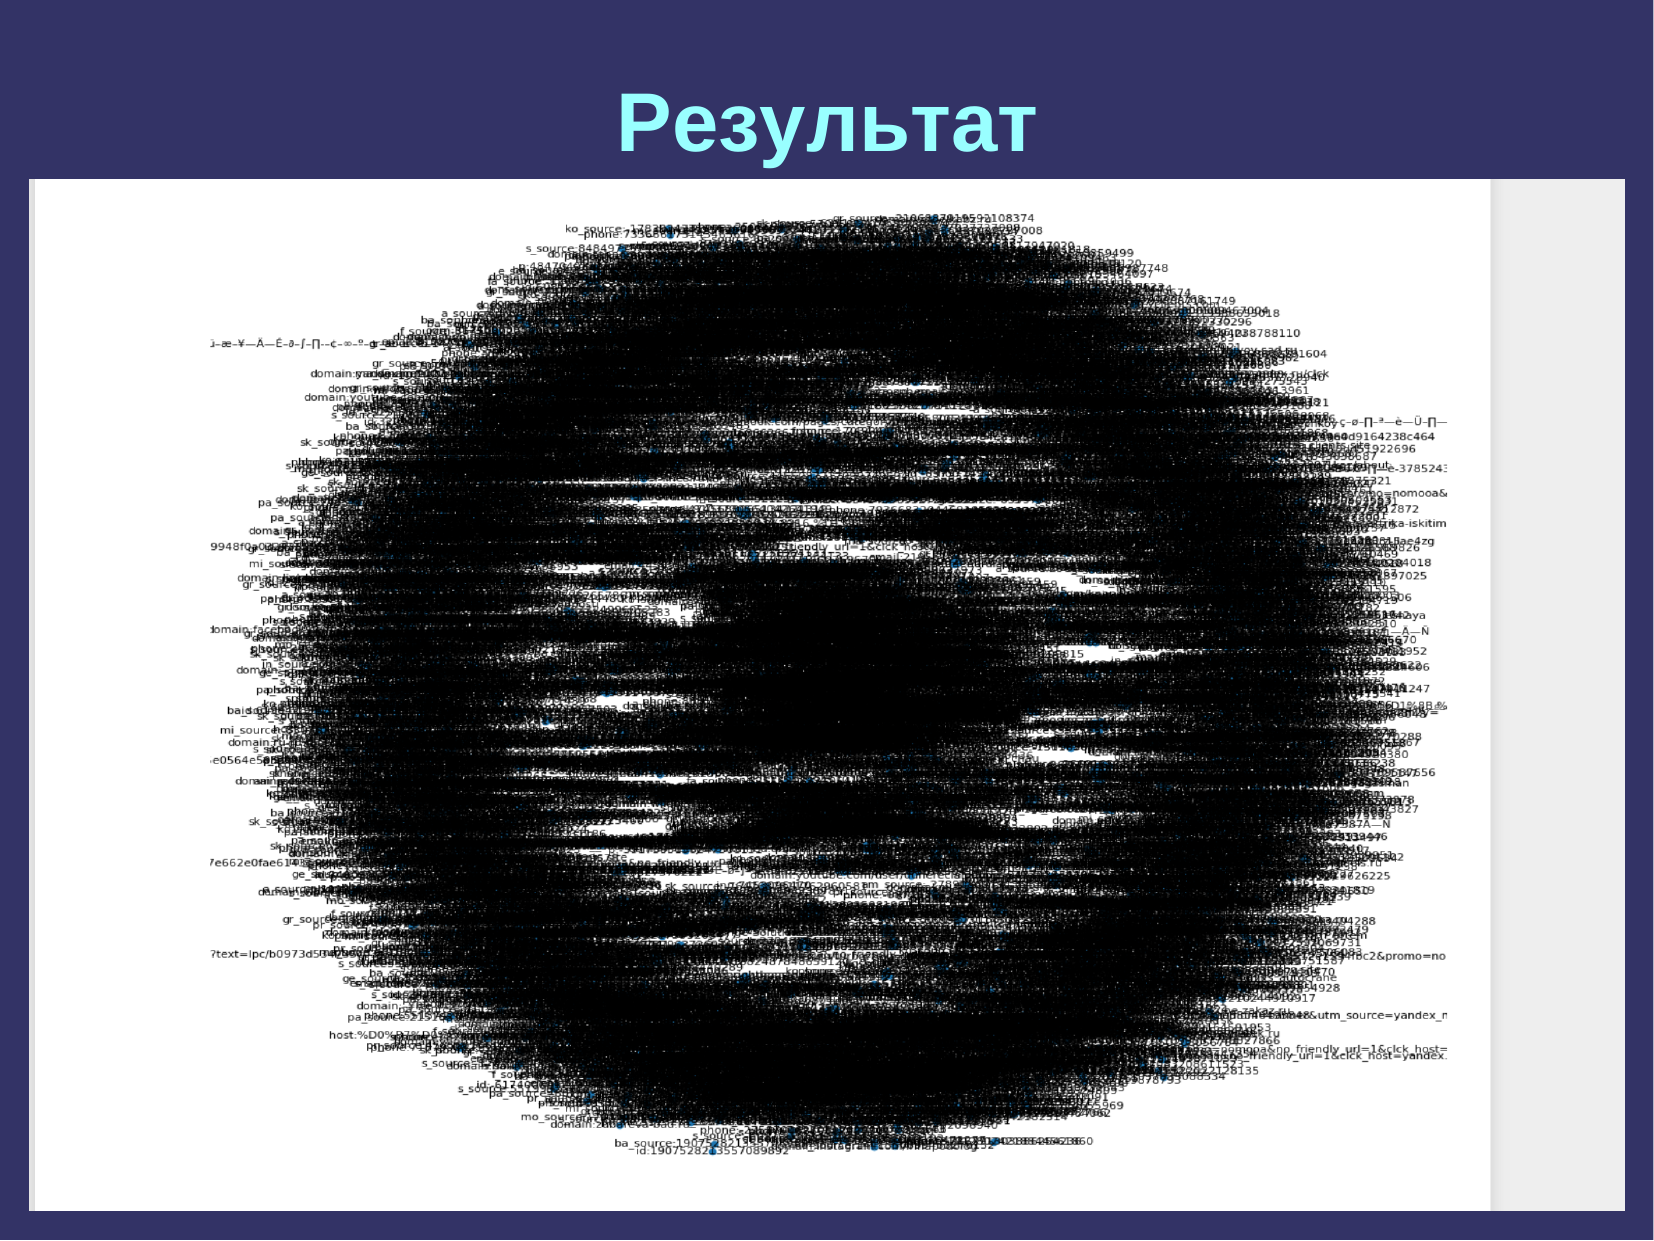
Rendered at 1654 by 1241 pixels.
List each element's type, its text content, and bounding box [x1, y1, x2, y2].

picture [29, 179, 1625, 1211]
title Результат [121, 19, 1534, 179]
